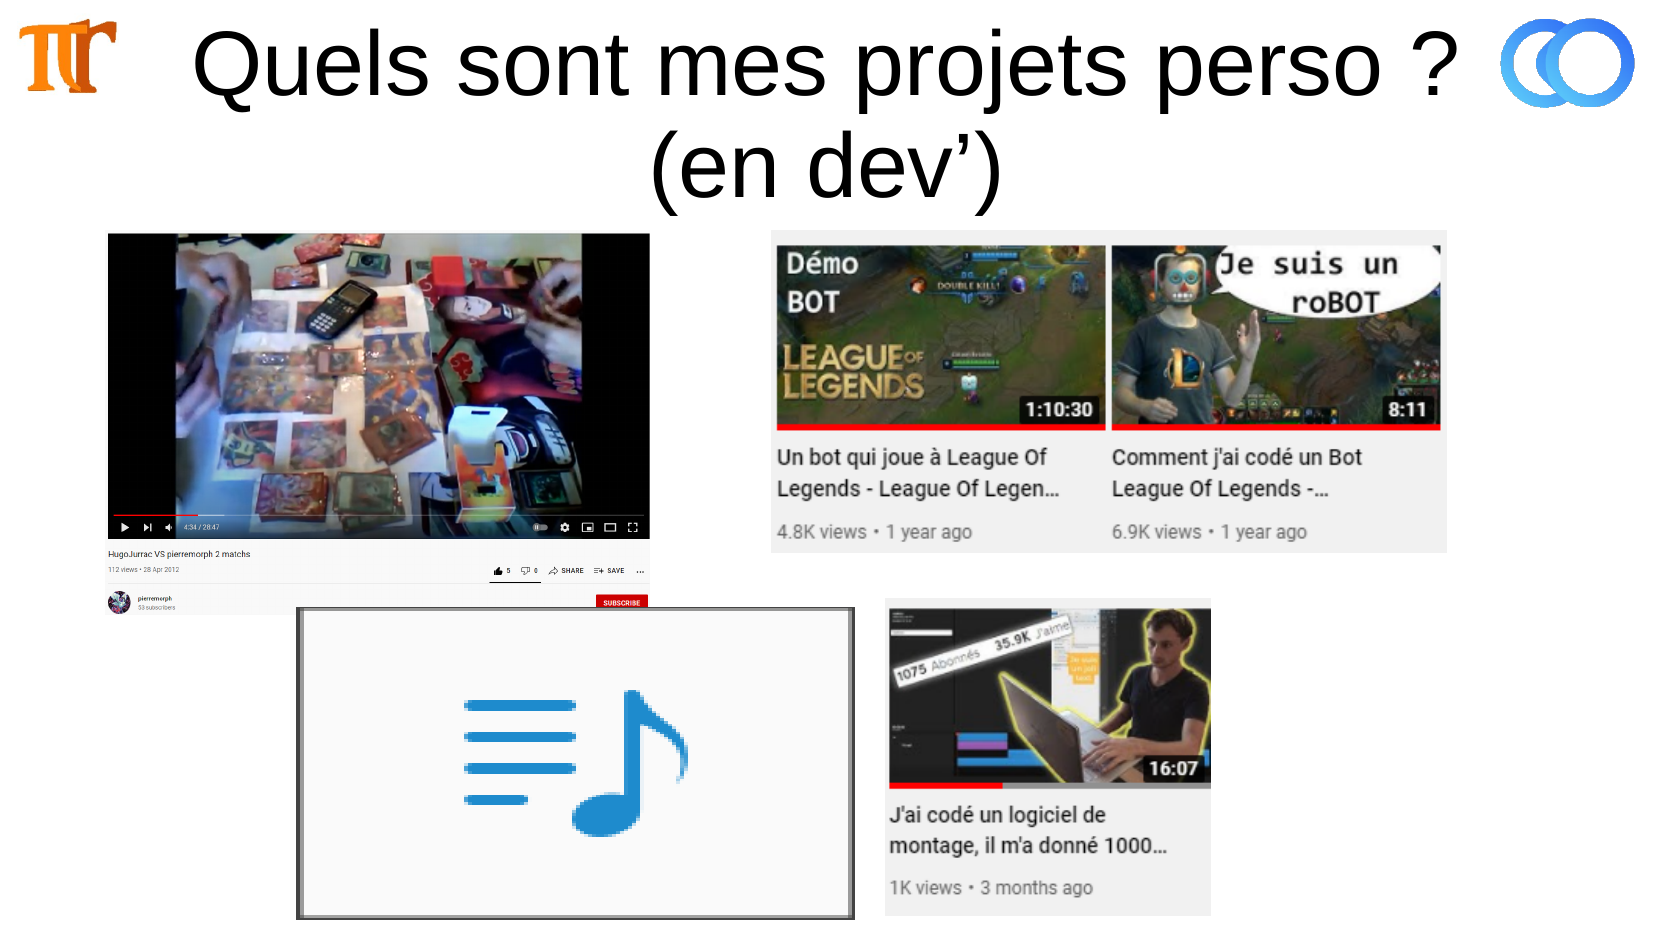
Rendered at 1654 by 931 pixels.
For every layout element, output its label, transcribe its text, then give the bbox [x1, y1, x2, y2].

picture [17, 5, 119, 107]
picture [1450, 0, 1654, 142]
title Quels sont mes projets perso ? (en dev’) [82, 12, 1571, 218]
picture [105, 230, 650, 615]
text_box [295, 605, 857, 922]
picture [771, 230, 1447, 553]
picture [885, 598, 1211, 916]
